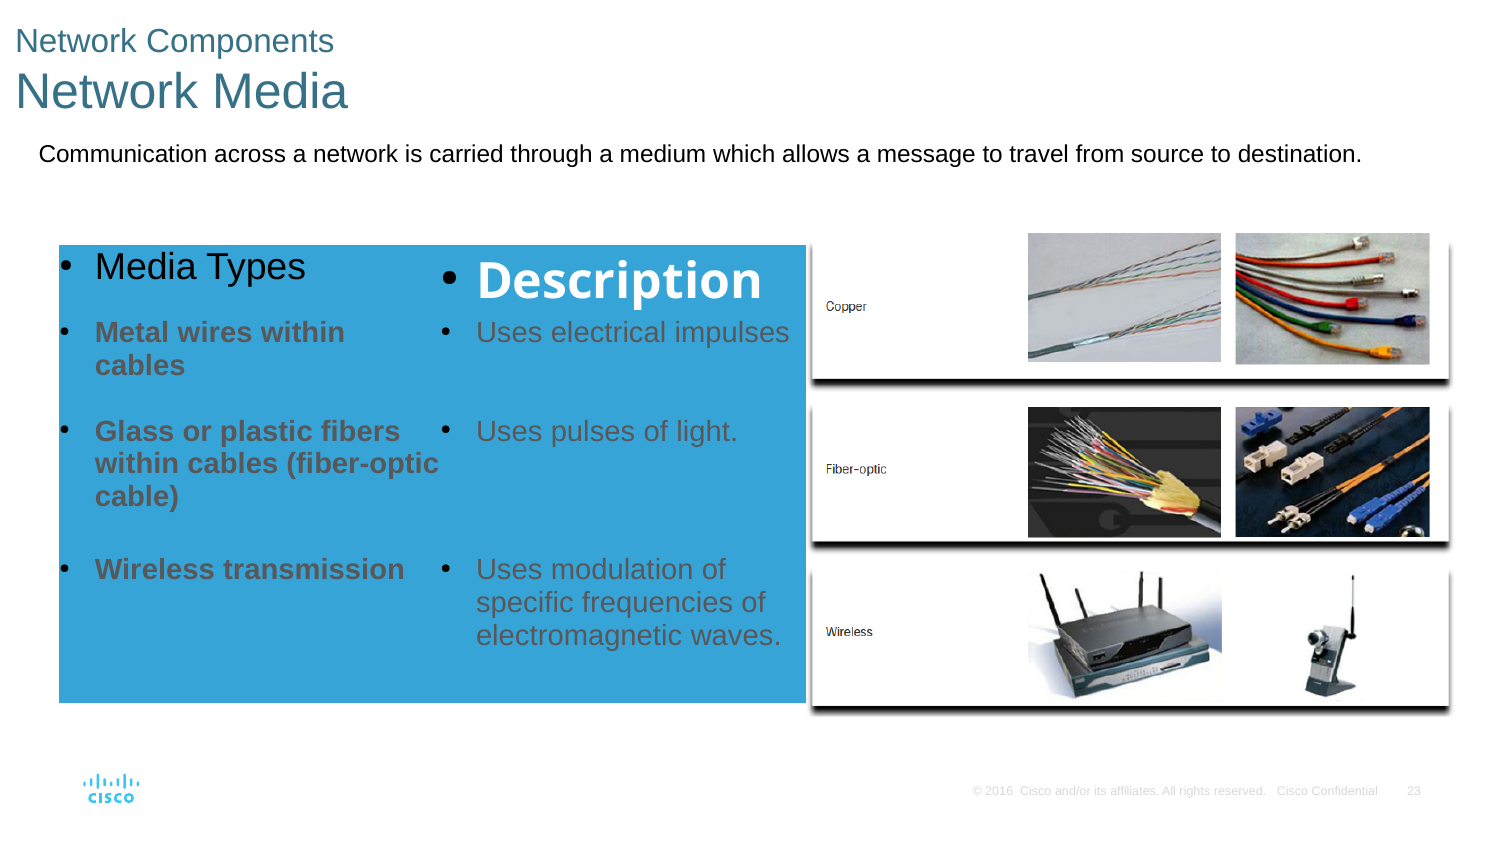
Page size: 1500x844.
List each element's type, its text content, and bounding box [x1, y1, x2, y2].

title Network Components Network Media [0, 6, 1500, 132]
table_cell Uses modulation of specific frequencies of electromagnetic waves. [441, 554, 806, 703]
table_header Media Types [59, 245, 441, 316]
table_cell Metal wires within cables [59, 316, 441, 415]
table_cell Uses electrical impulses [441, 316, 806, 415]
table_cell Glass or plastic fibers within cables (fiber-optic cable) [59, 415, 441, 554]
table_header Description [441, 245, 806, 316]
table_cell Wireless transmission [59, 554, 441, 703]
table_cell Uses pulses of light. [441, 415, 806, 554]
list Communication across a network is carried through a medium which allows a message to travel from source to destination. [23, 131, 1458, 231]
picture [806, 230, 1458, 724]
